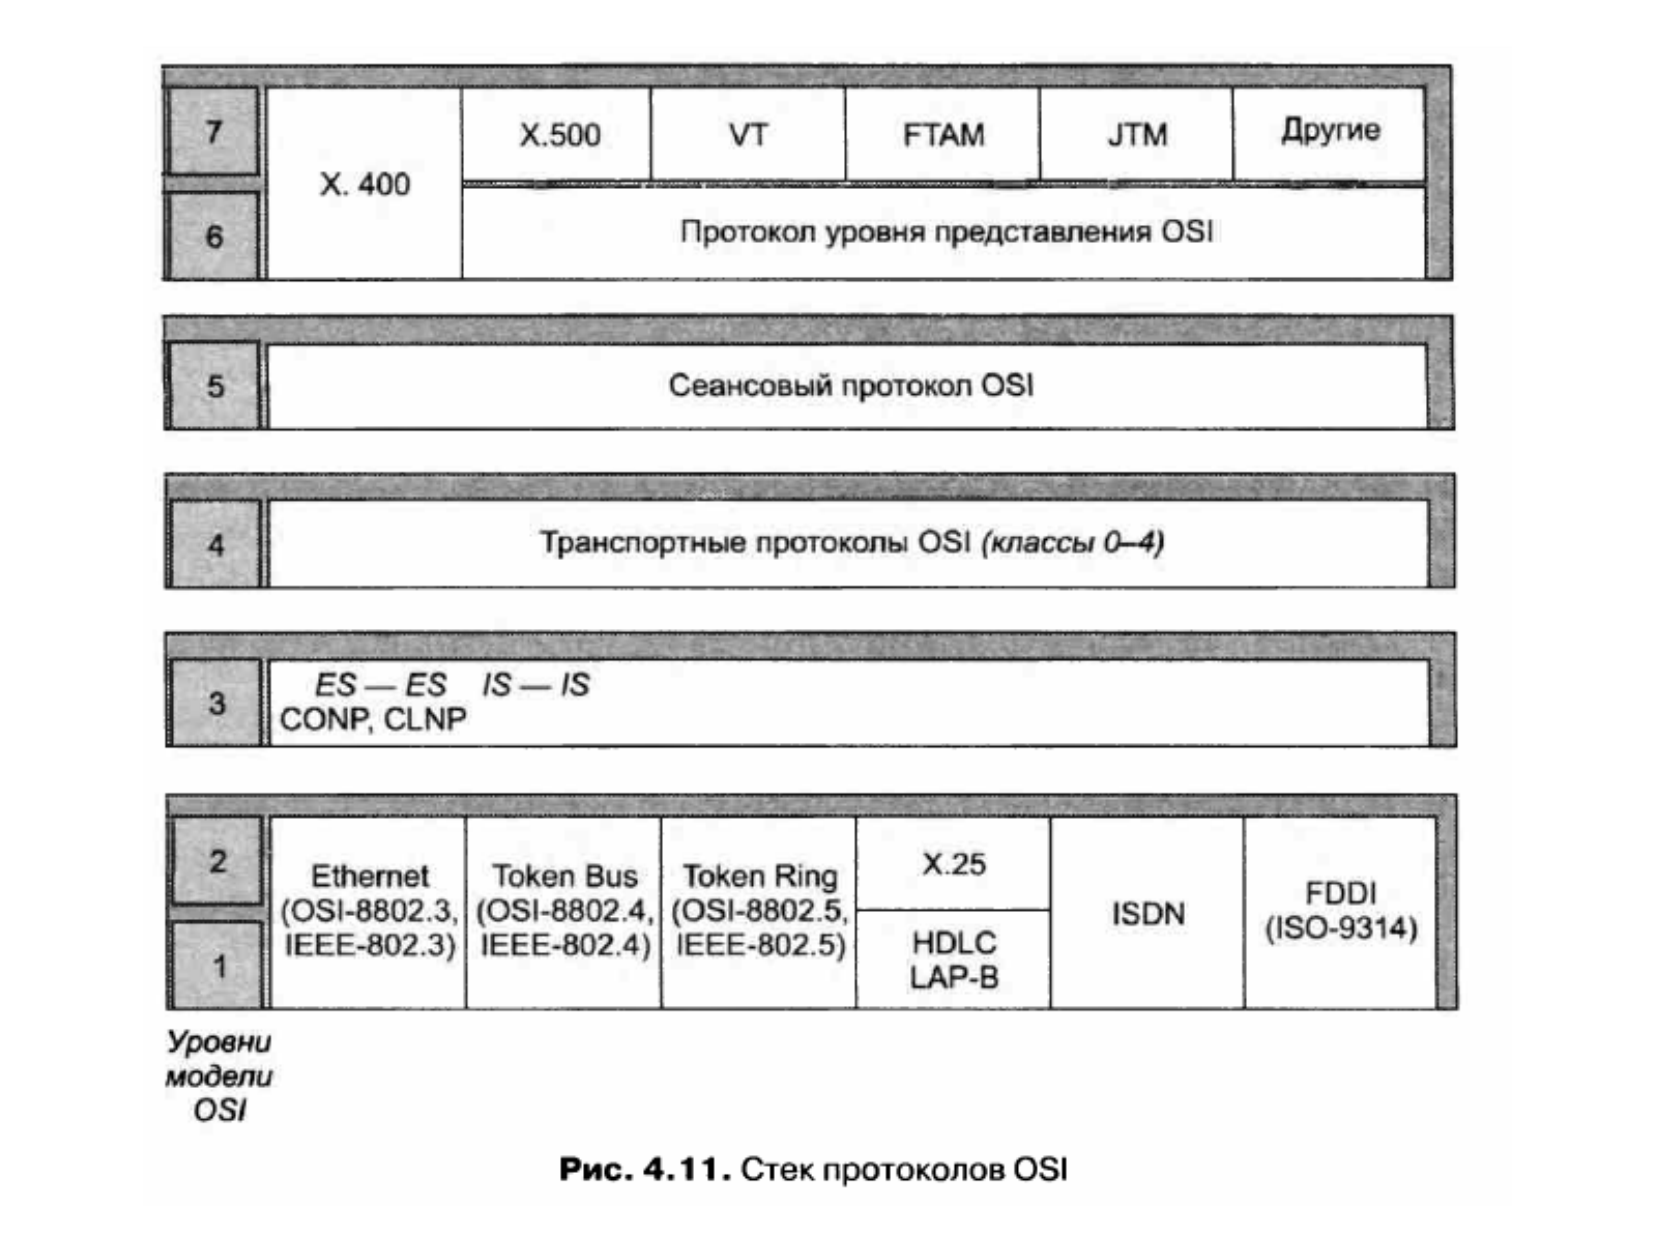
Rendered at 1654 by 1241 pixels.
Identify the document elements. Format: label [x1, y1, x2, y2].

picture [143, 46, 1512, 1206]
